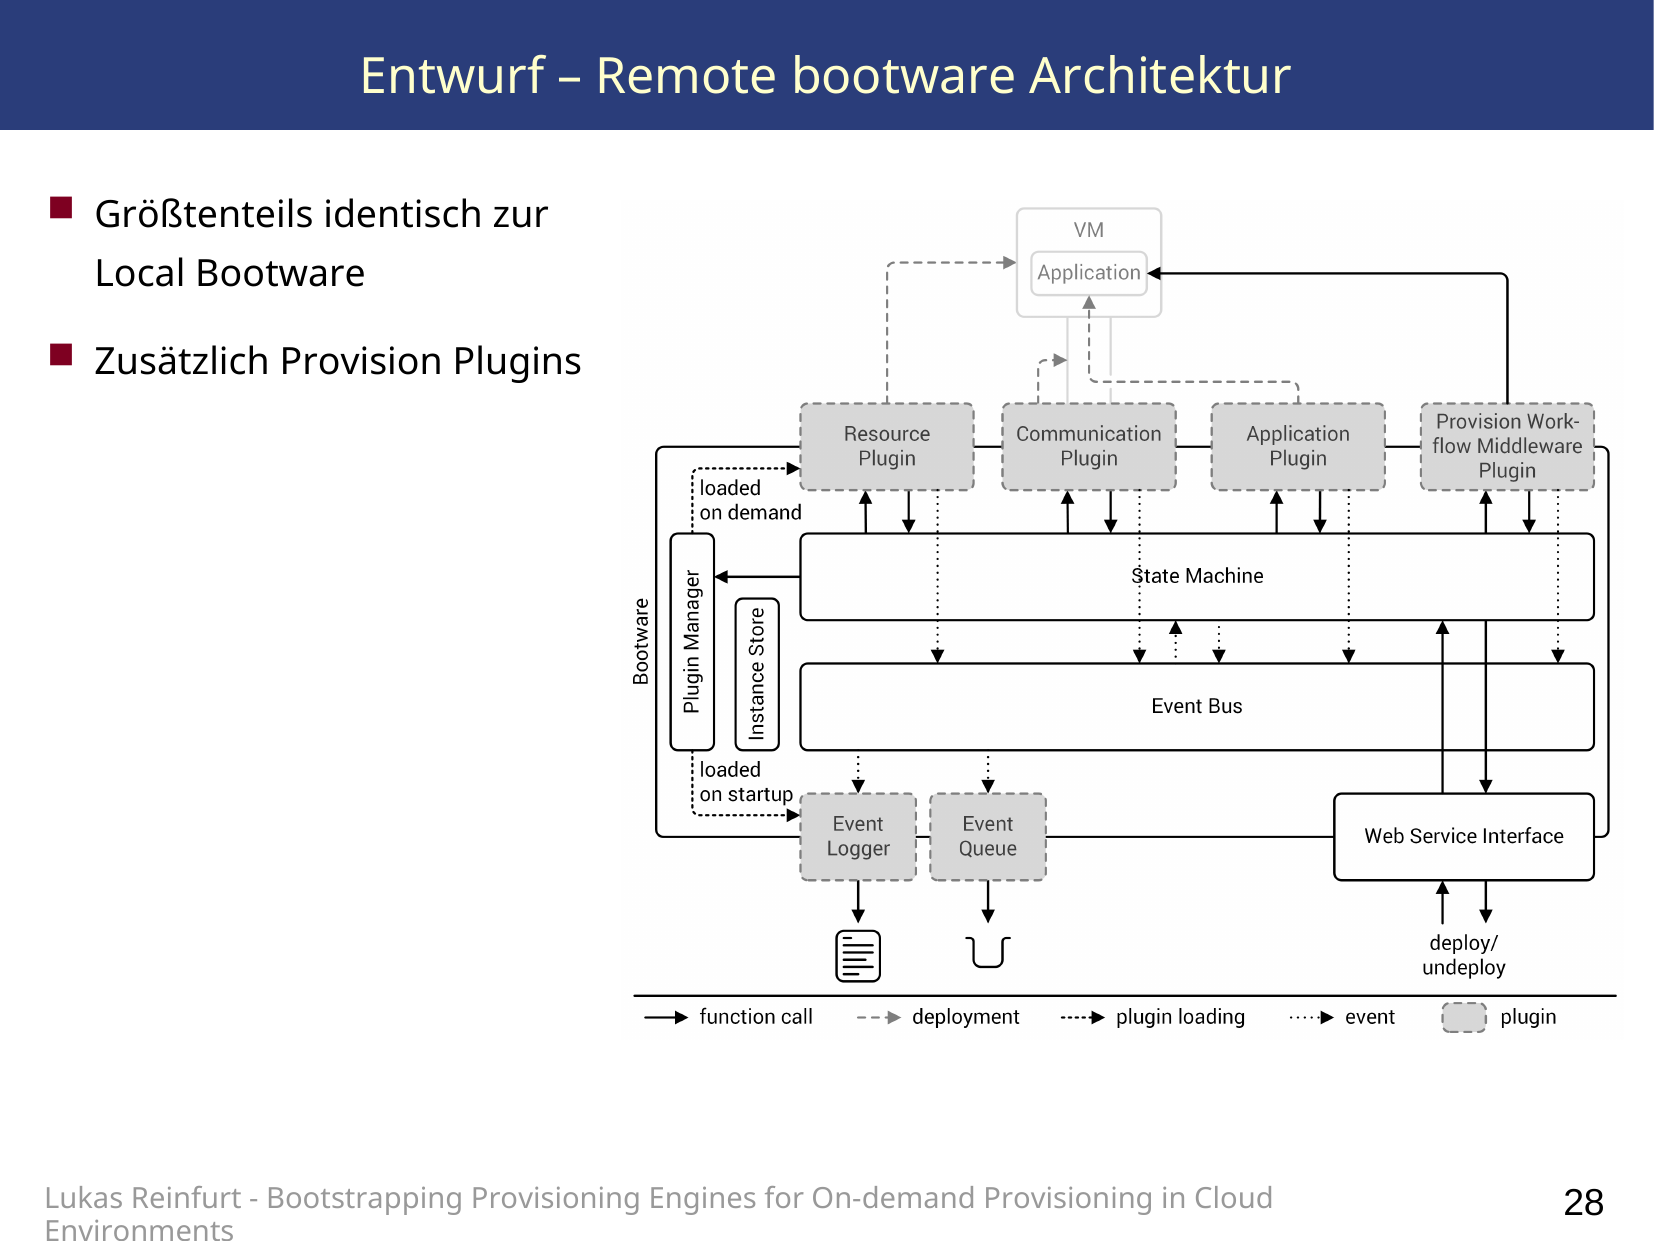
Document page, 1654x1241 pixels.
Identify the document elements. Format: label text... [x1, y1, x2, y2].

picture [621, 200, 1624, 1040]
title Entwurf – Remote bootware Architektur [47, 23, 1607, 119]
list Größtenteils identisch zur Local Bootware Zusätzlich Provision Plugins [47, 177, 603, 1146]
